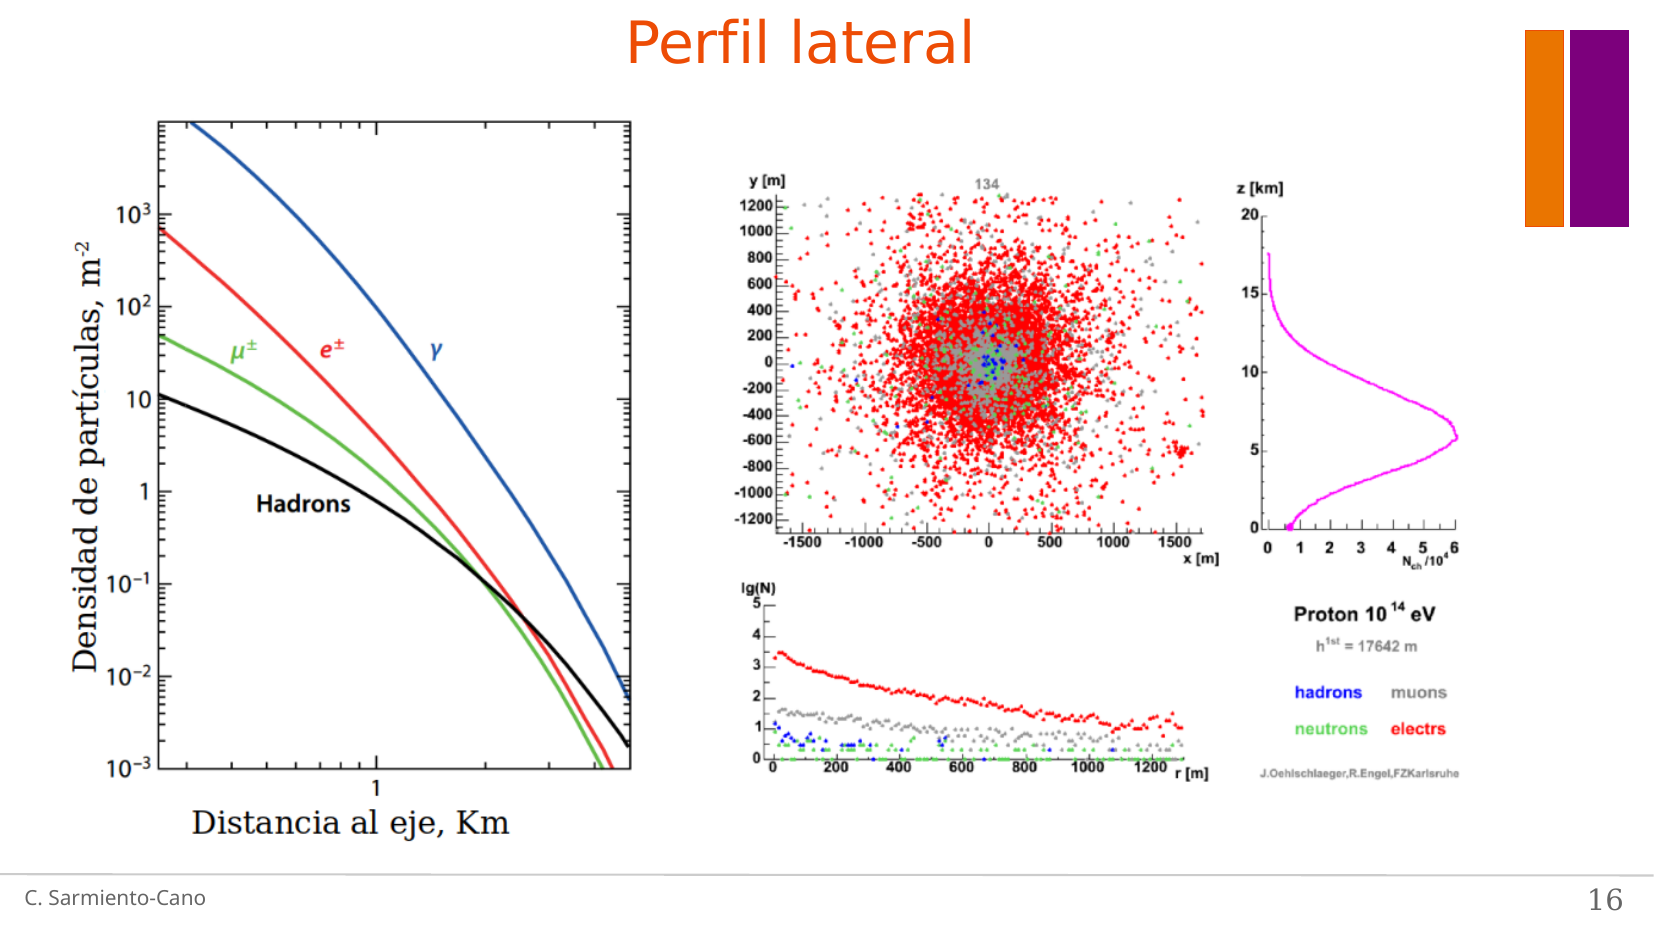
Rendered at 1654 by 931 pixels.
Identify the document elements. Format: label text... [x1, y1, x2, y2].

picture [714, 152, 1480, 796]
picture [53, 85, 672, 857]
title Perfil lateral [82, 0, 1519, 103]
